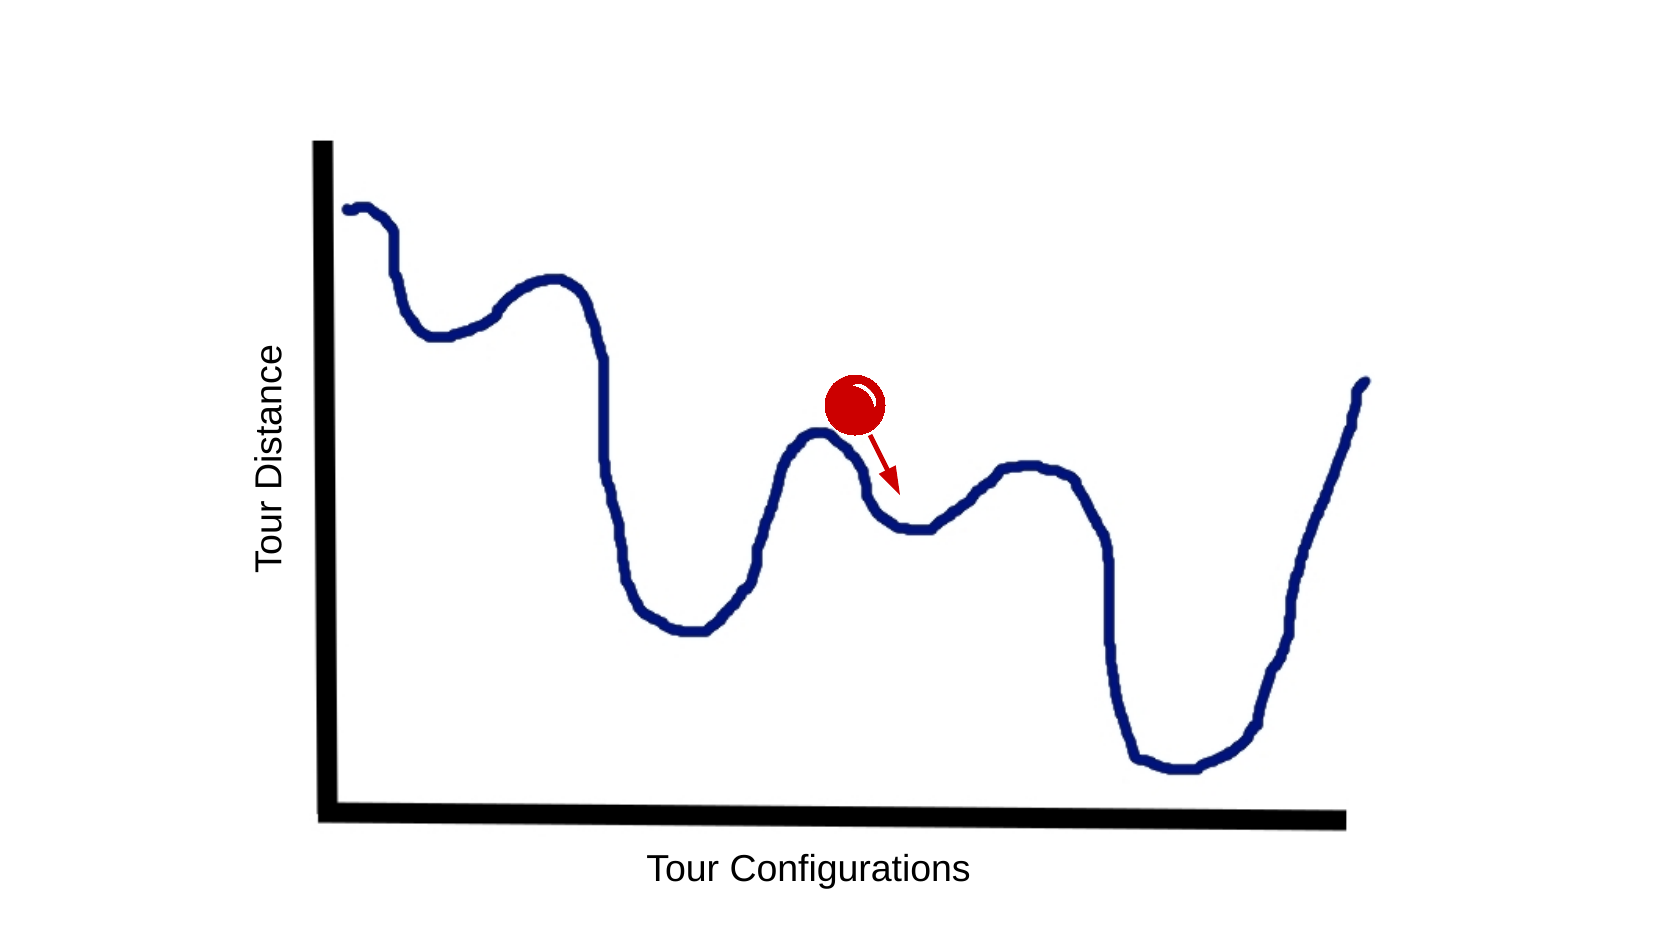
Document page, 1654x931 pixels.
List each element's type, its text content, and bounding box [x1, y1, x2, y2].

picture [298, 119, 1381, 841]
text_box Tour Distance [240, 330, 297, 589]
text_box Tour Configurations [631, 840, 1051, 898]
text_box [825, 375, 886, 436]
